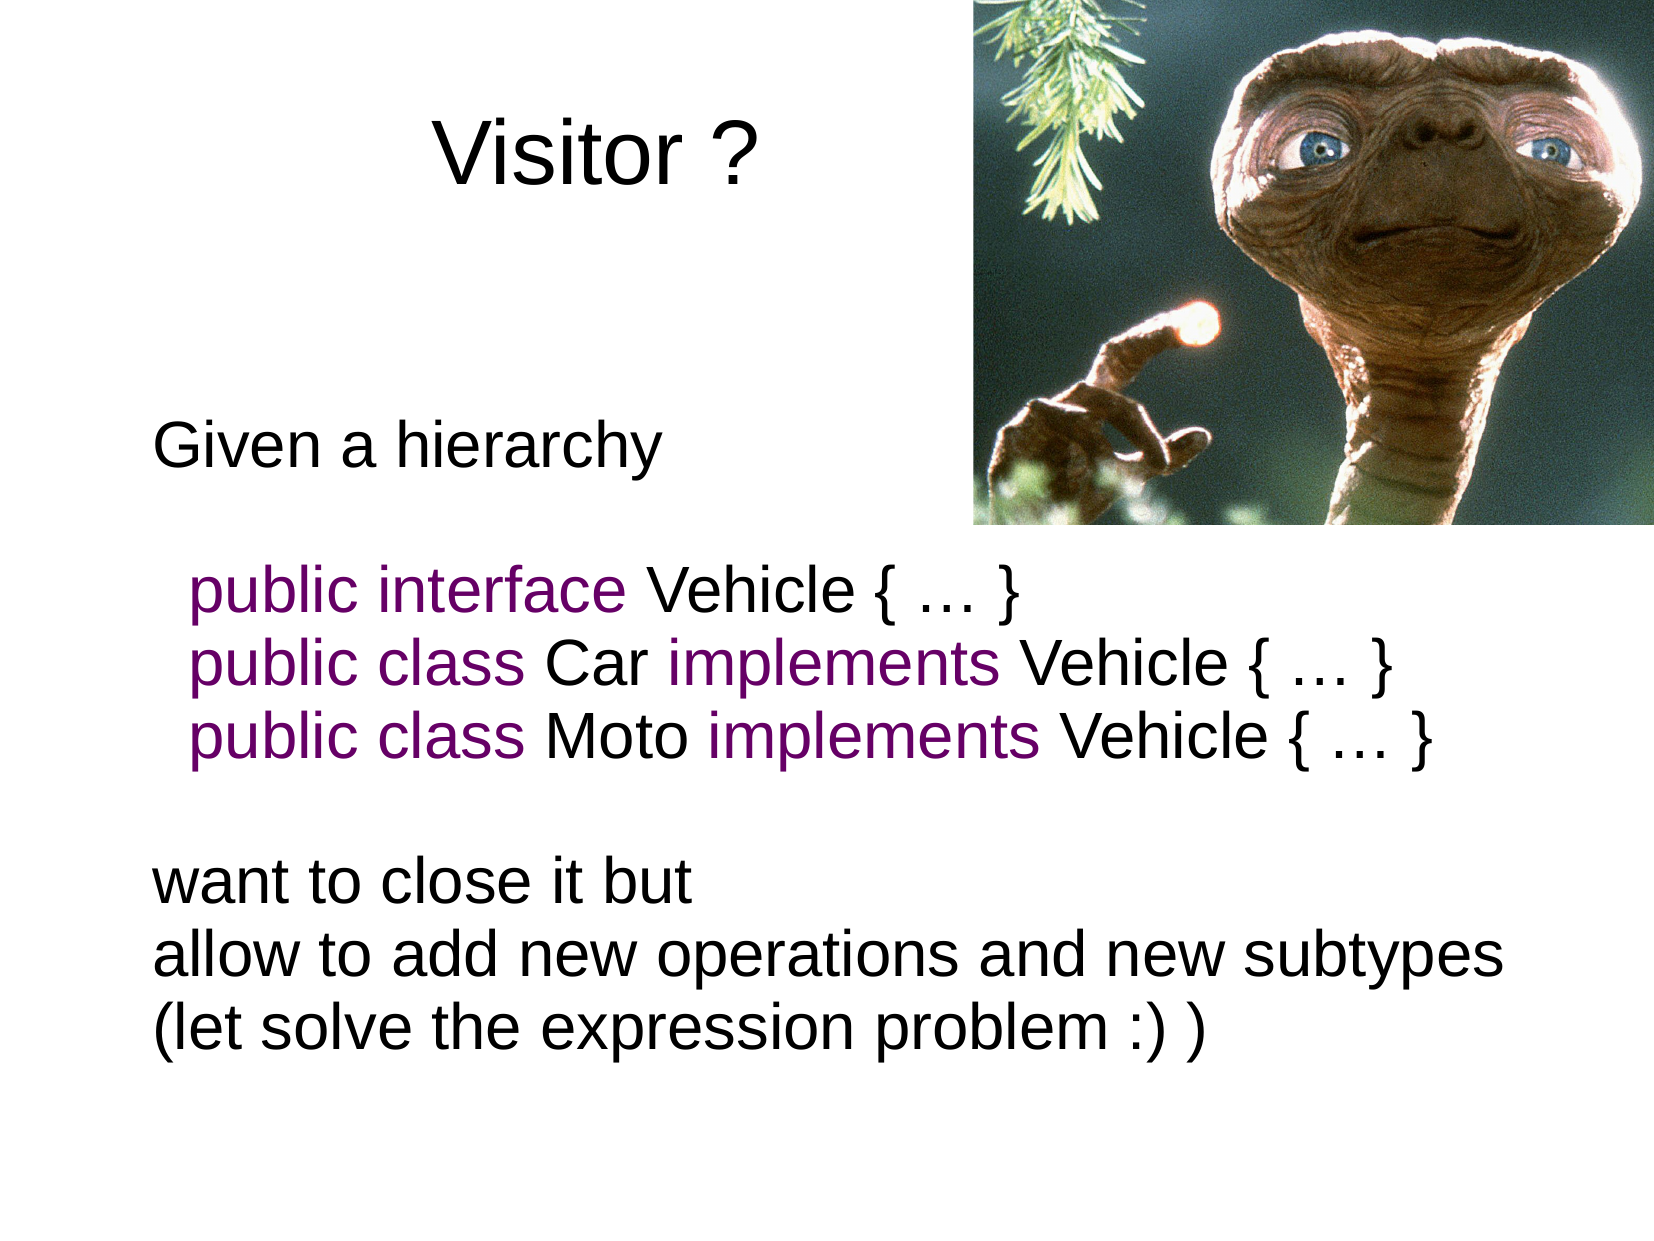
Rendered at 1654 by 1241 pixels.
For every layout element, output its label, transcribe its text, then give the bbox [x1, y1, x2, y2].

list Given a hierarchy public interface Vehicle { … } public class Car implements Vehicle { … } public class Moto implements Vehicle { … } want to close it but allow to add new operations and new subtypes (let solve the expression problem :) ) [82, 408, 1571, 1066]
title Visitor ? [82, 49, 973, 257]
picture [973, 0, 1654, 526]
